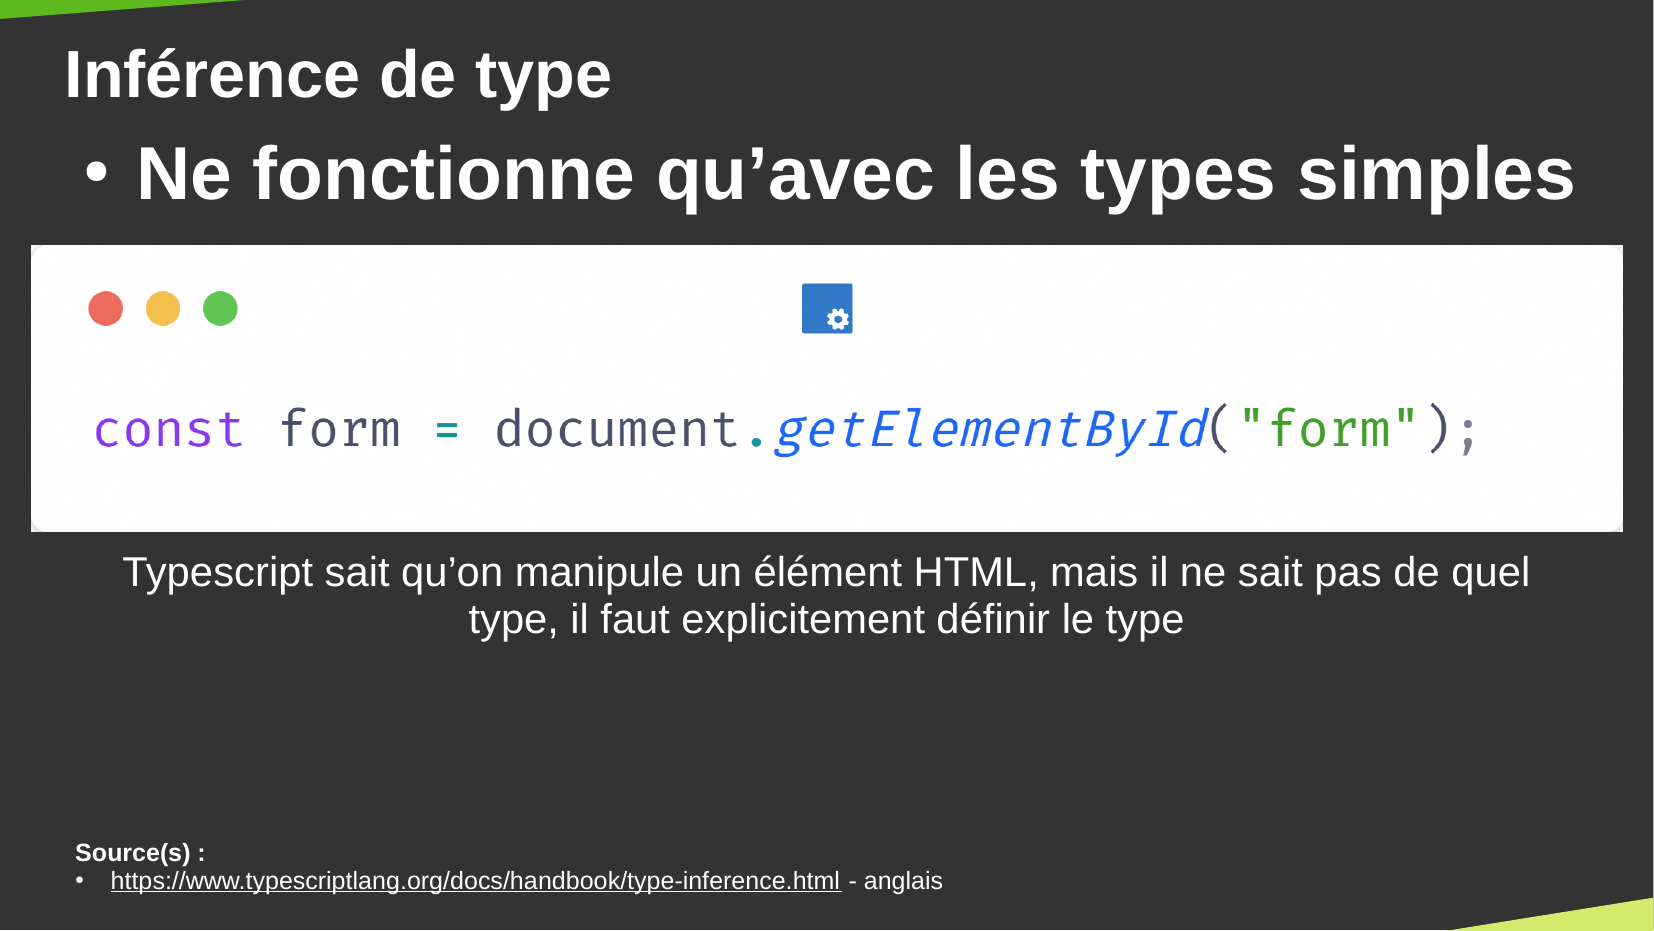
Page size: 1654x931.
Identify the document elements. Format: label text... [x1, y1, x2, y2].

title Inférence de type [64, 37, 1365, 113]
text_box [1444, 897, 1654, 931]
text_box Source(s) : https://www.typescriptlang.org/docs/handbook/type-inference.html - anglais [60, 793, 1546, 903]
text_box Typescript sait qu’on manipule un élément HTML, mais il ne sait pas de quel type, il faut explicitement définir le type [85, 541, 1568, 650]
list Ne fonctionne qu’avec les types simples [65, 131, 1607, 225]
text_box [0, 0, 245, 19]
picture [31, 245, 1623, 532]
